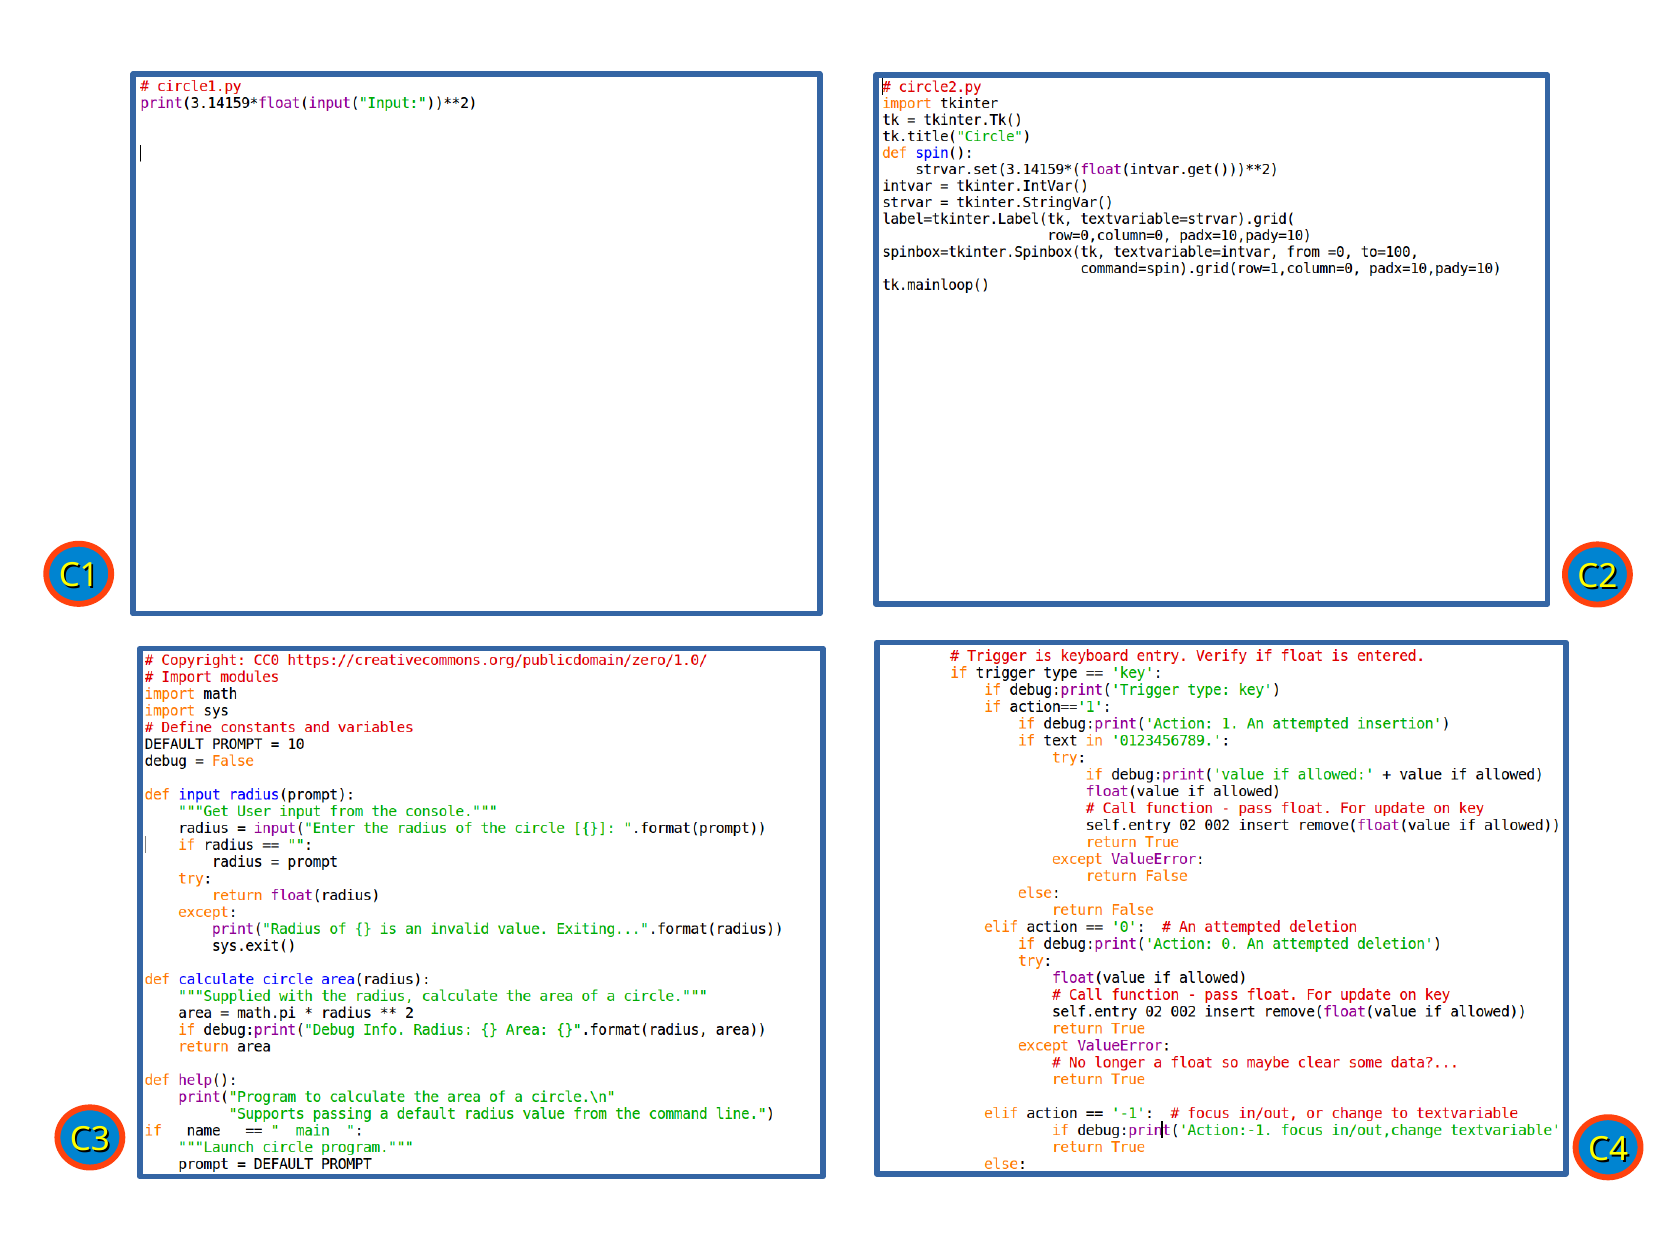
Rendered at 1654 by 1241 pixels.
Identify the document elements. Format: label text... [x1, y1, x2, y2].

picture [142, 651, 820, 1174]
text_box C4 [1575, 1117, 1641, 1178]
picture [878, 78, 1545, 601]
text_box C3 [57, 1107, 123, 1168]
text_box C2 [1564, 544, 1630, 605]
text_box C1 [46, 543, 112, 604]
picture [136, 77, 817, 611]
picture [879, 645, 1563, 1171]
